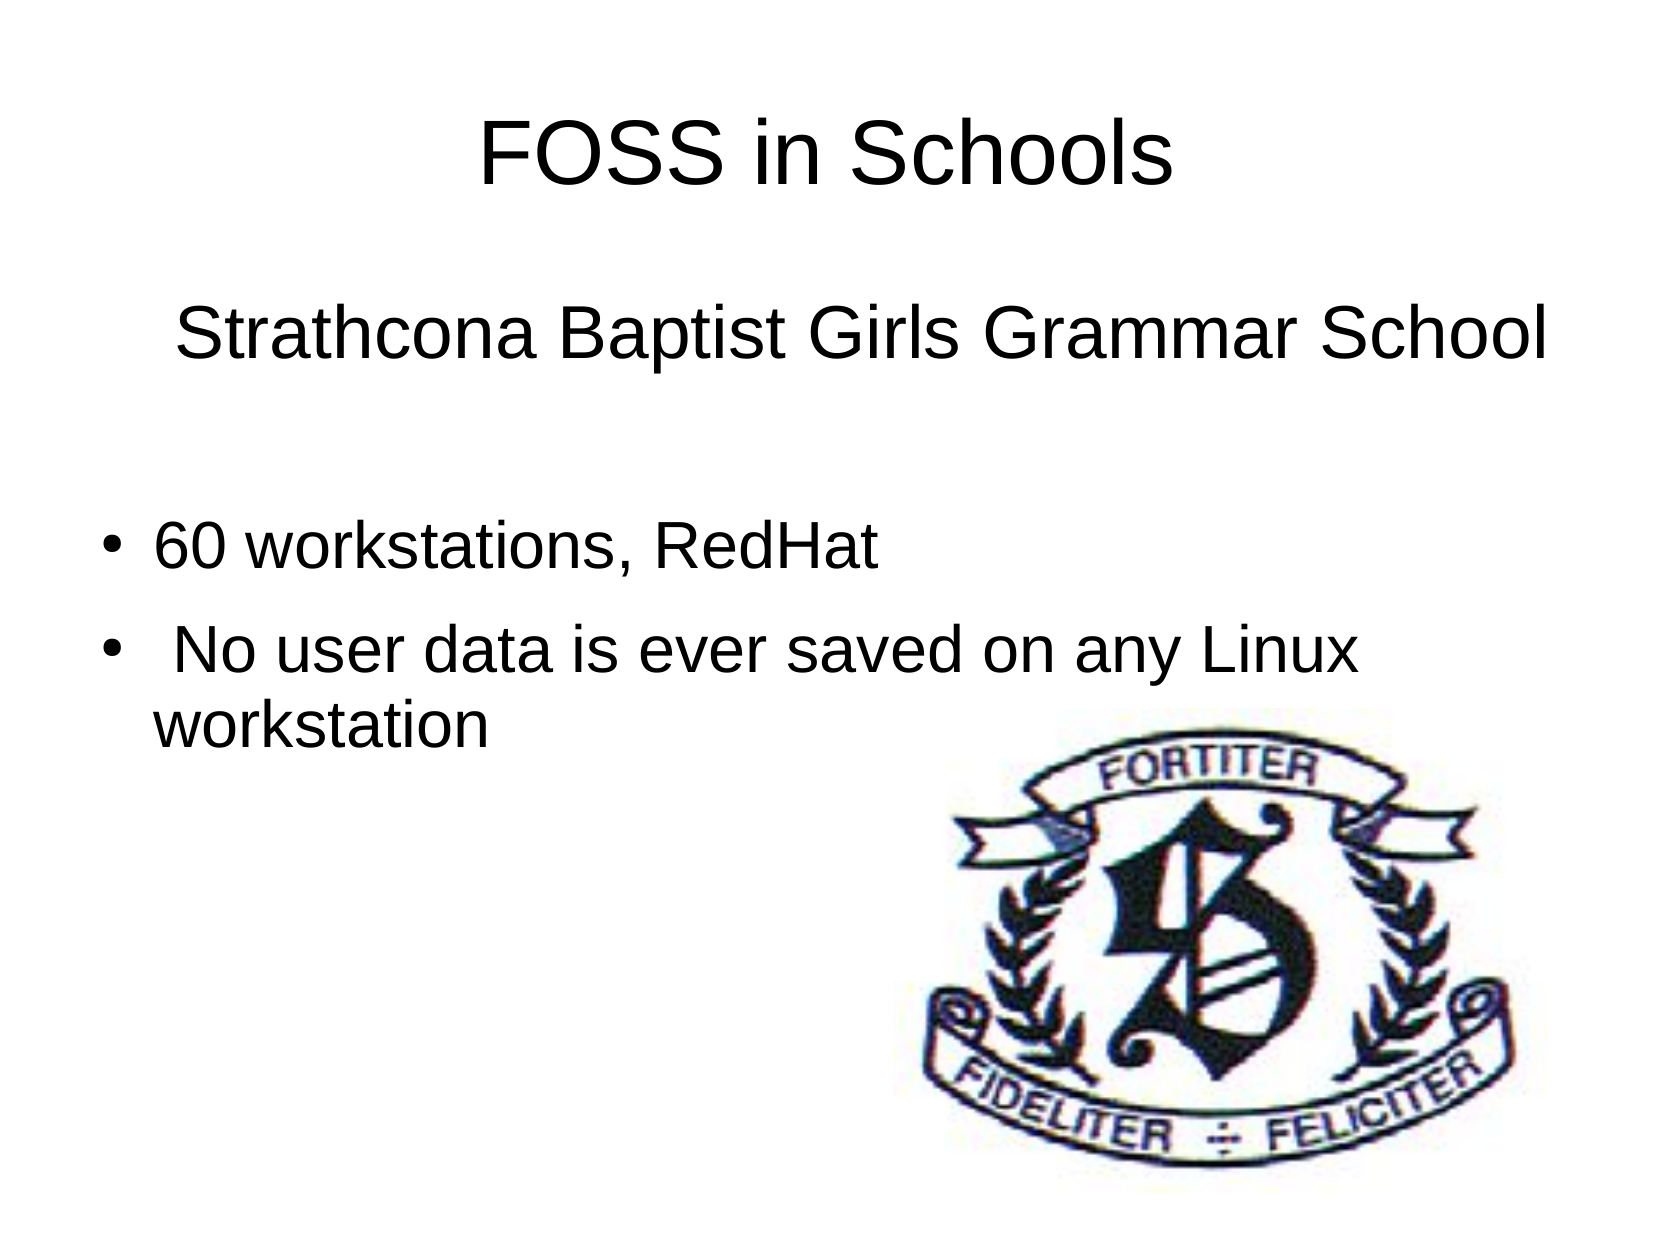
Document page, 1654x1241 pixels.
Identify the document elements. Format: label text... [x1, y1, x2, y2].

picture [893, 708, 1548, 1193]
title FOSS in Schools [82, 49, 1571, 257]
list Strathcona Baptist Girls Grammar School 60 workstations, RedHat No user data is ever saved on any Linux workstation [82, 290, 1571, 1010]
